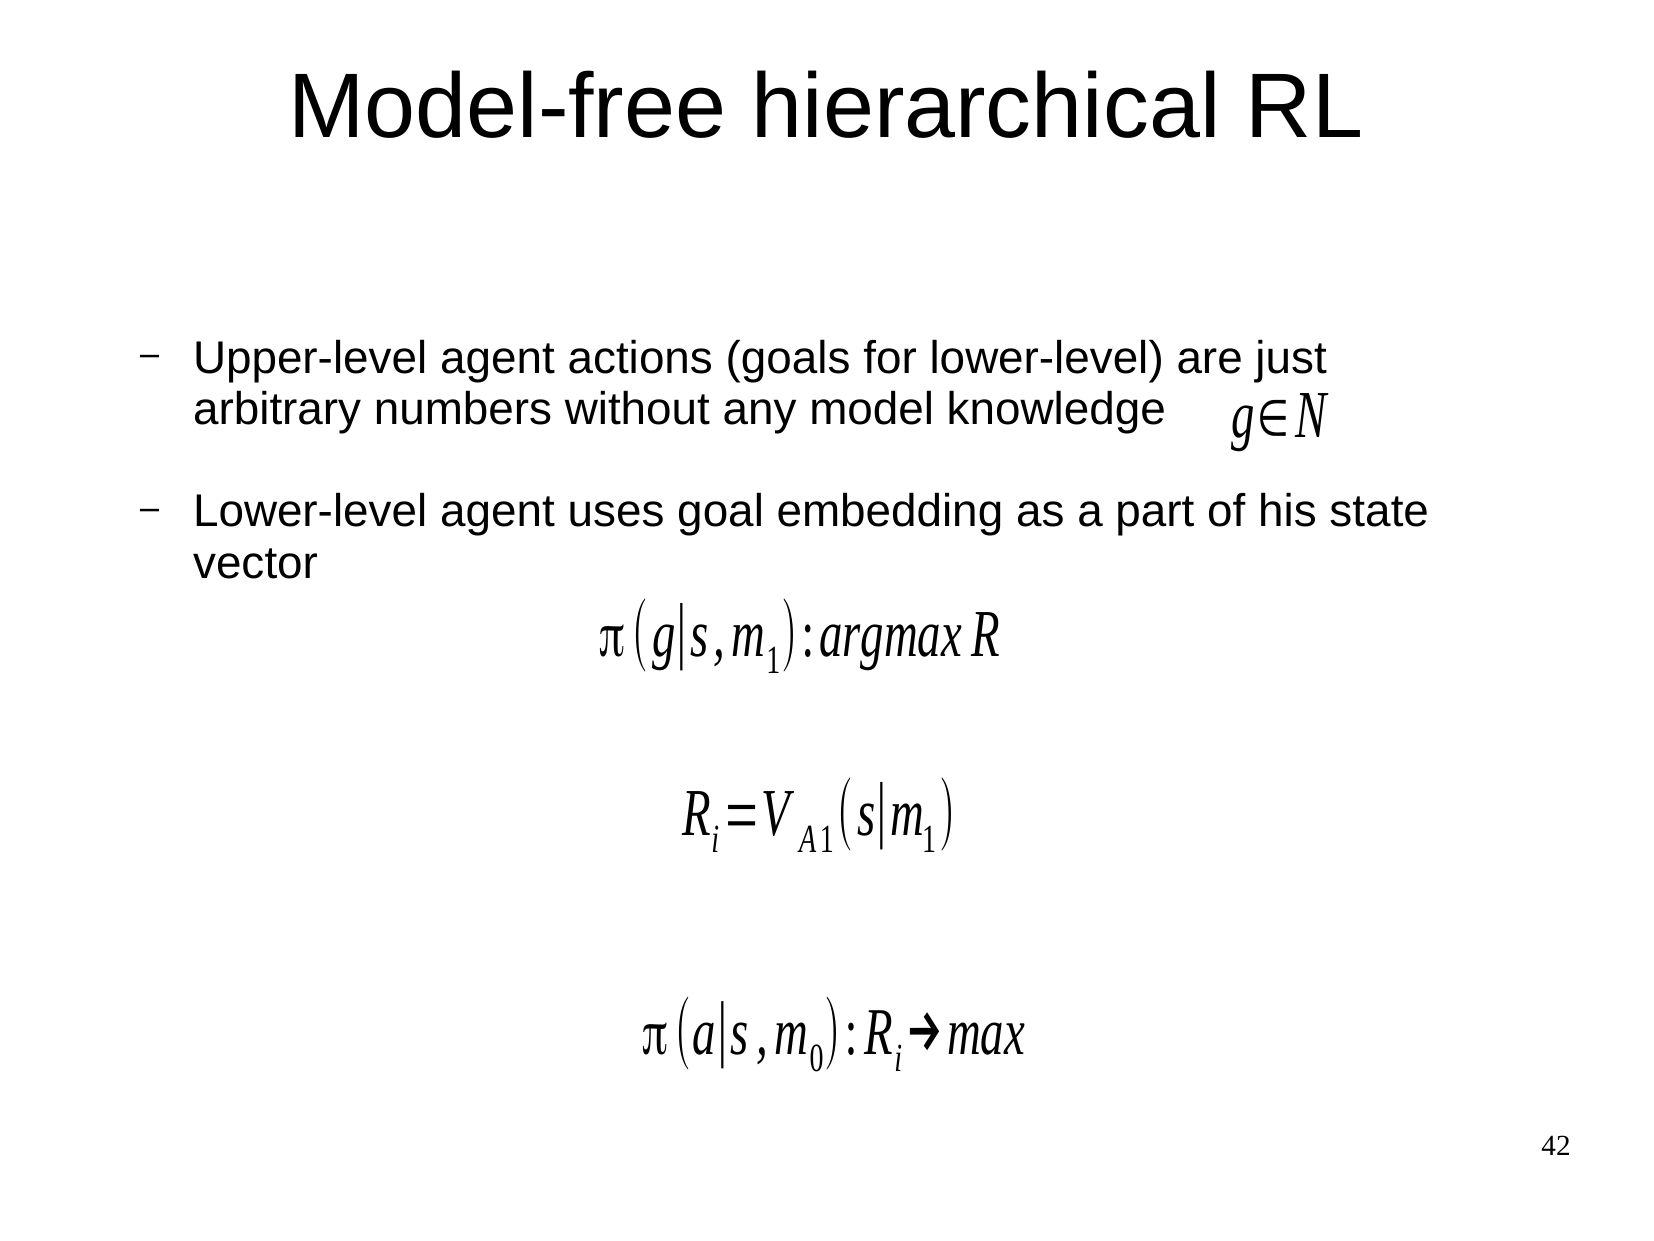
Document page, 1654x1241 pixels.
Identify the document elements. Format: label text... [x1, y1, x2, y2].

chart [558, 593, 1013, 699]
title Model-free hierarchical RL [82, 2, 1571, 210]
text_box Upper-level agent actions (goals for lower-level) are just arbitrary numbers without any model knowledge Lower-level agent uses goal embedding as a part of his state vector [36, 324, 1511, 596]
chart [1216, 379, 1343, 455]
chart [631, 991, 1038, 1078]
chart [667, 772, 967, 860]
